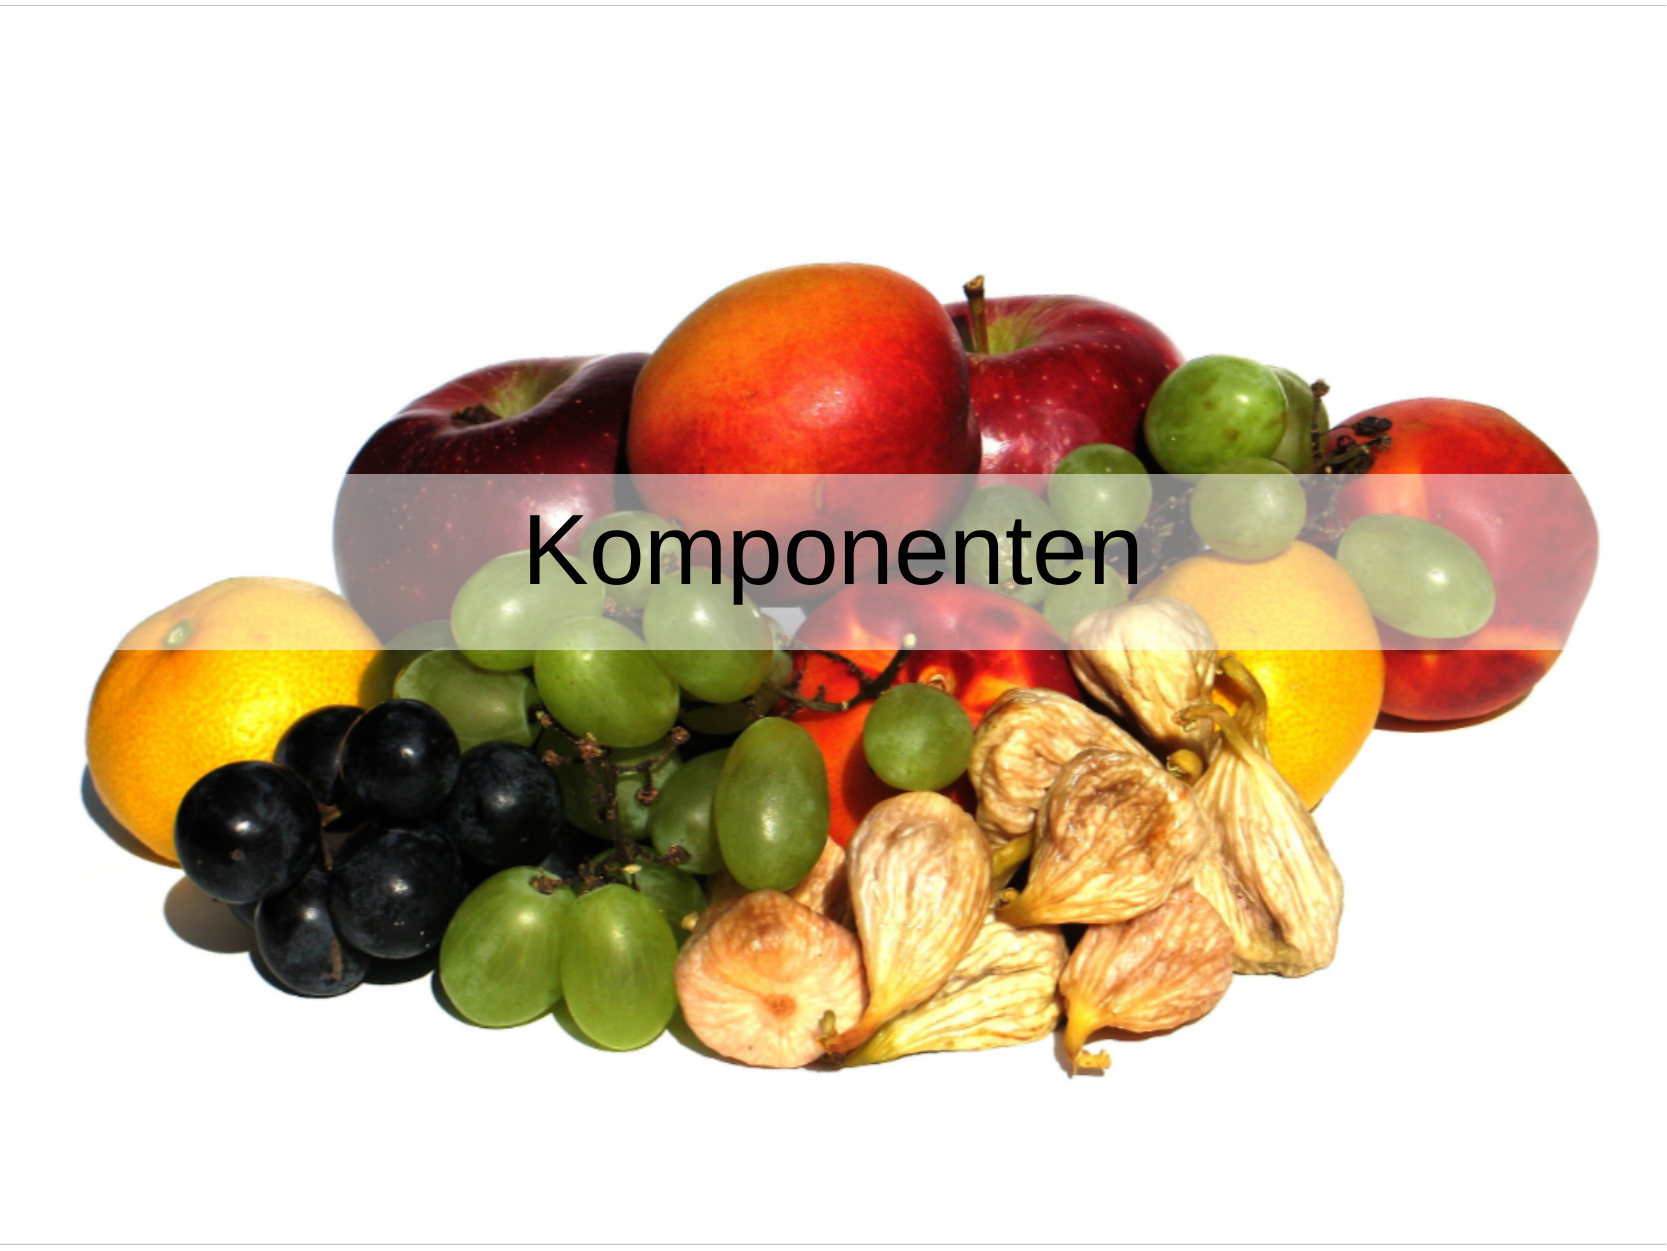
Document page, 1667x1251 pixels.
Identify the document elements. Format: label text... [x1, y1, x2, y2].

title Komponenten [131, 500, 1536, 701]
picture [0, 4, 1667, 1246]
